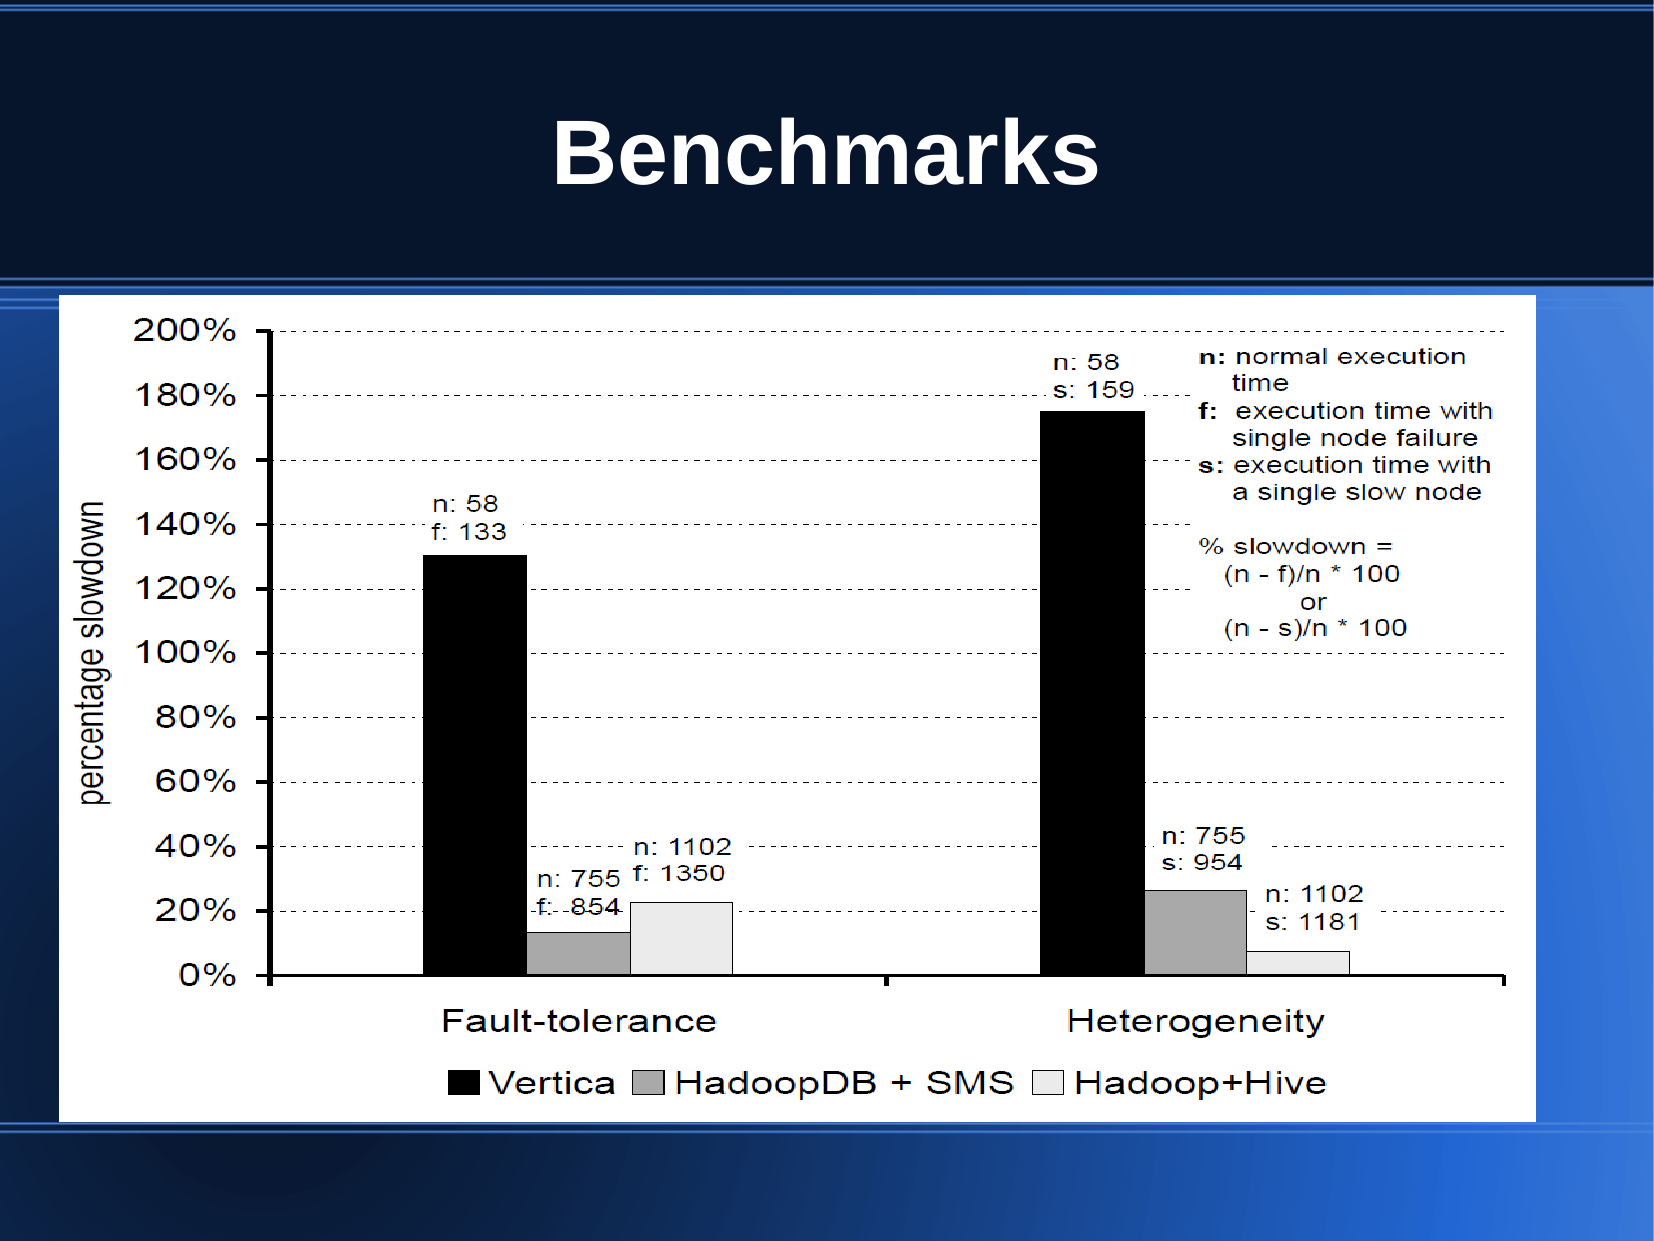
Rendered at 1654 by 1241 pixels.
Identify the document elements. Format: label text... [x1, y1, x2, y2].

title Benchmarks [82, 49, 1571, 257]
picture [0, 0, 1654, 1241]
